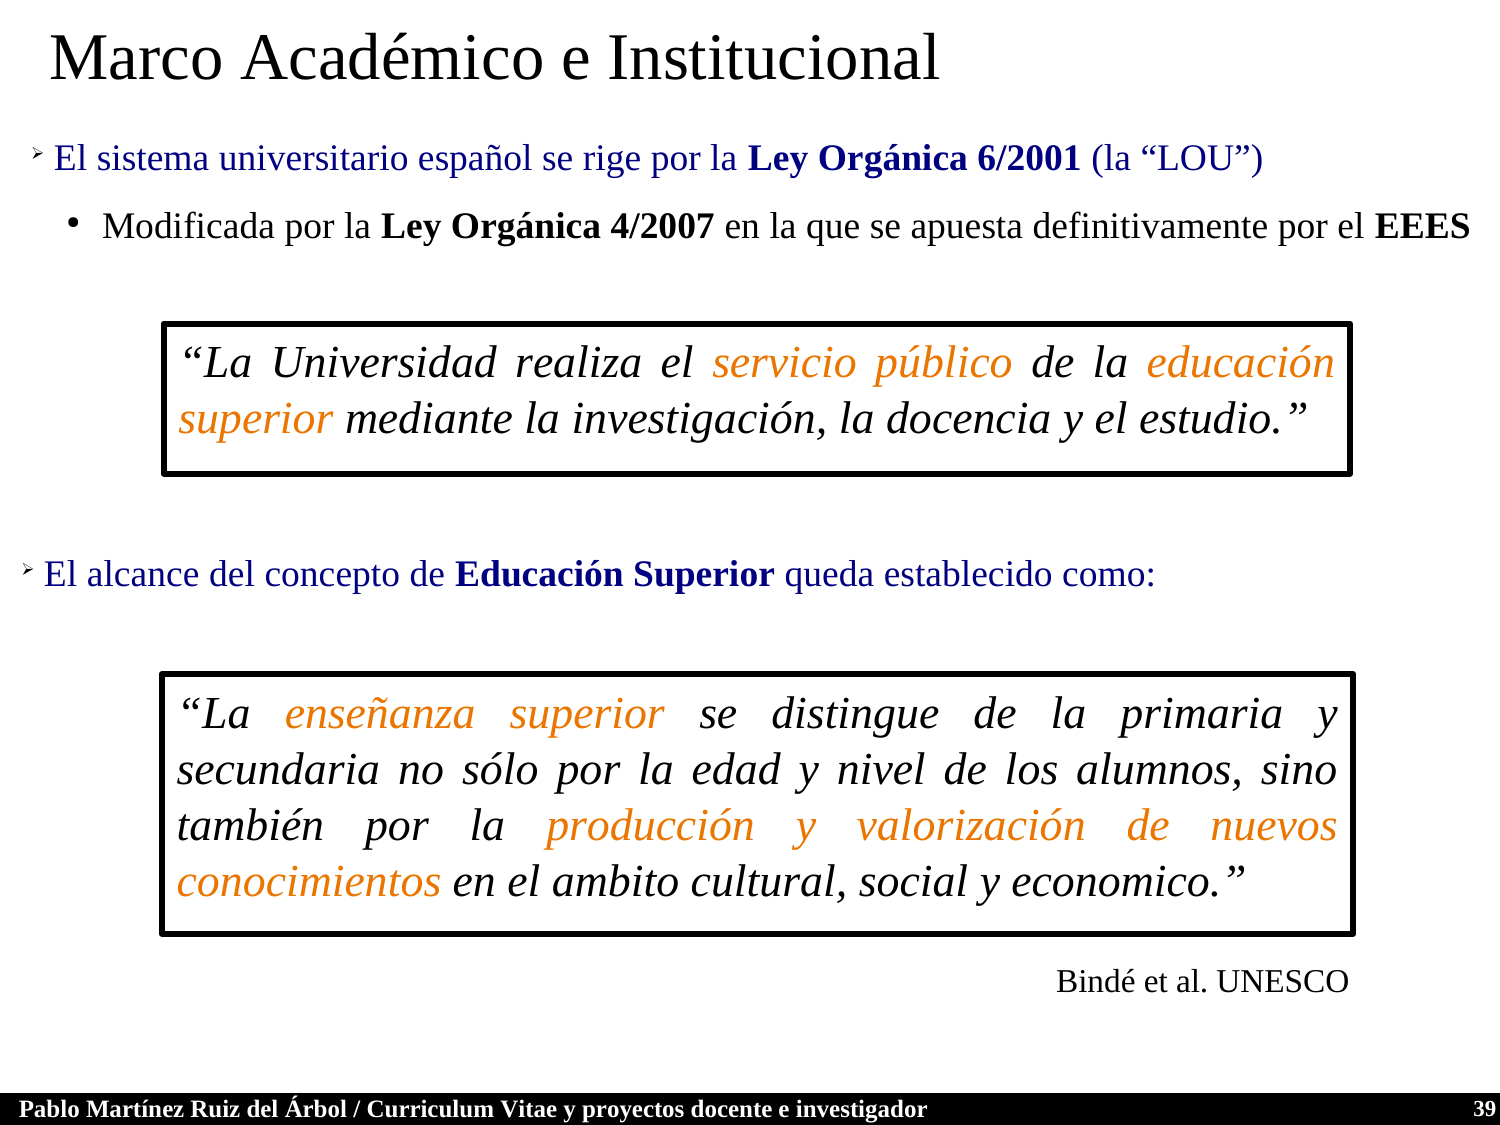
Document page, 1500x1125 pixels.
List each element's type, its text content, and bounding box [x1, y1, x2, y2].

text_box El alcance del concepto de Educación Superior queda establecido como: [2, 514, 1500, 716]
text_box “La Universidad realiza el servicio público de la educación superior mediante la investigación, la docencia y el estudio.” [163, 323, 1351, 474]
text_box Marco Académico e Institucional [0, 3, 1006, 111]
text_box Bindé et al. UNESCO [1041, 950, 1387, 1007]
text_box “La enseñanza superior se distingue de la primaria y secundaria no sólo por la edad y nivel de los alumnos, sino también por la producción y valorización de nuevos conocimientos en el ambito cultural, social y economico.” [161, 674, 1354, 934]
text_box El sistema universitario español se rige por la Ley Orgánica 6/2001 (la “LOU”) Modificada por la Ley Orgánica 4/2007 en la que se apuesta definitivamente por el EEES [11, 98, 1500, 300]
